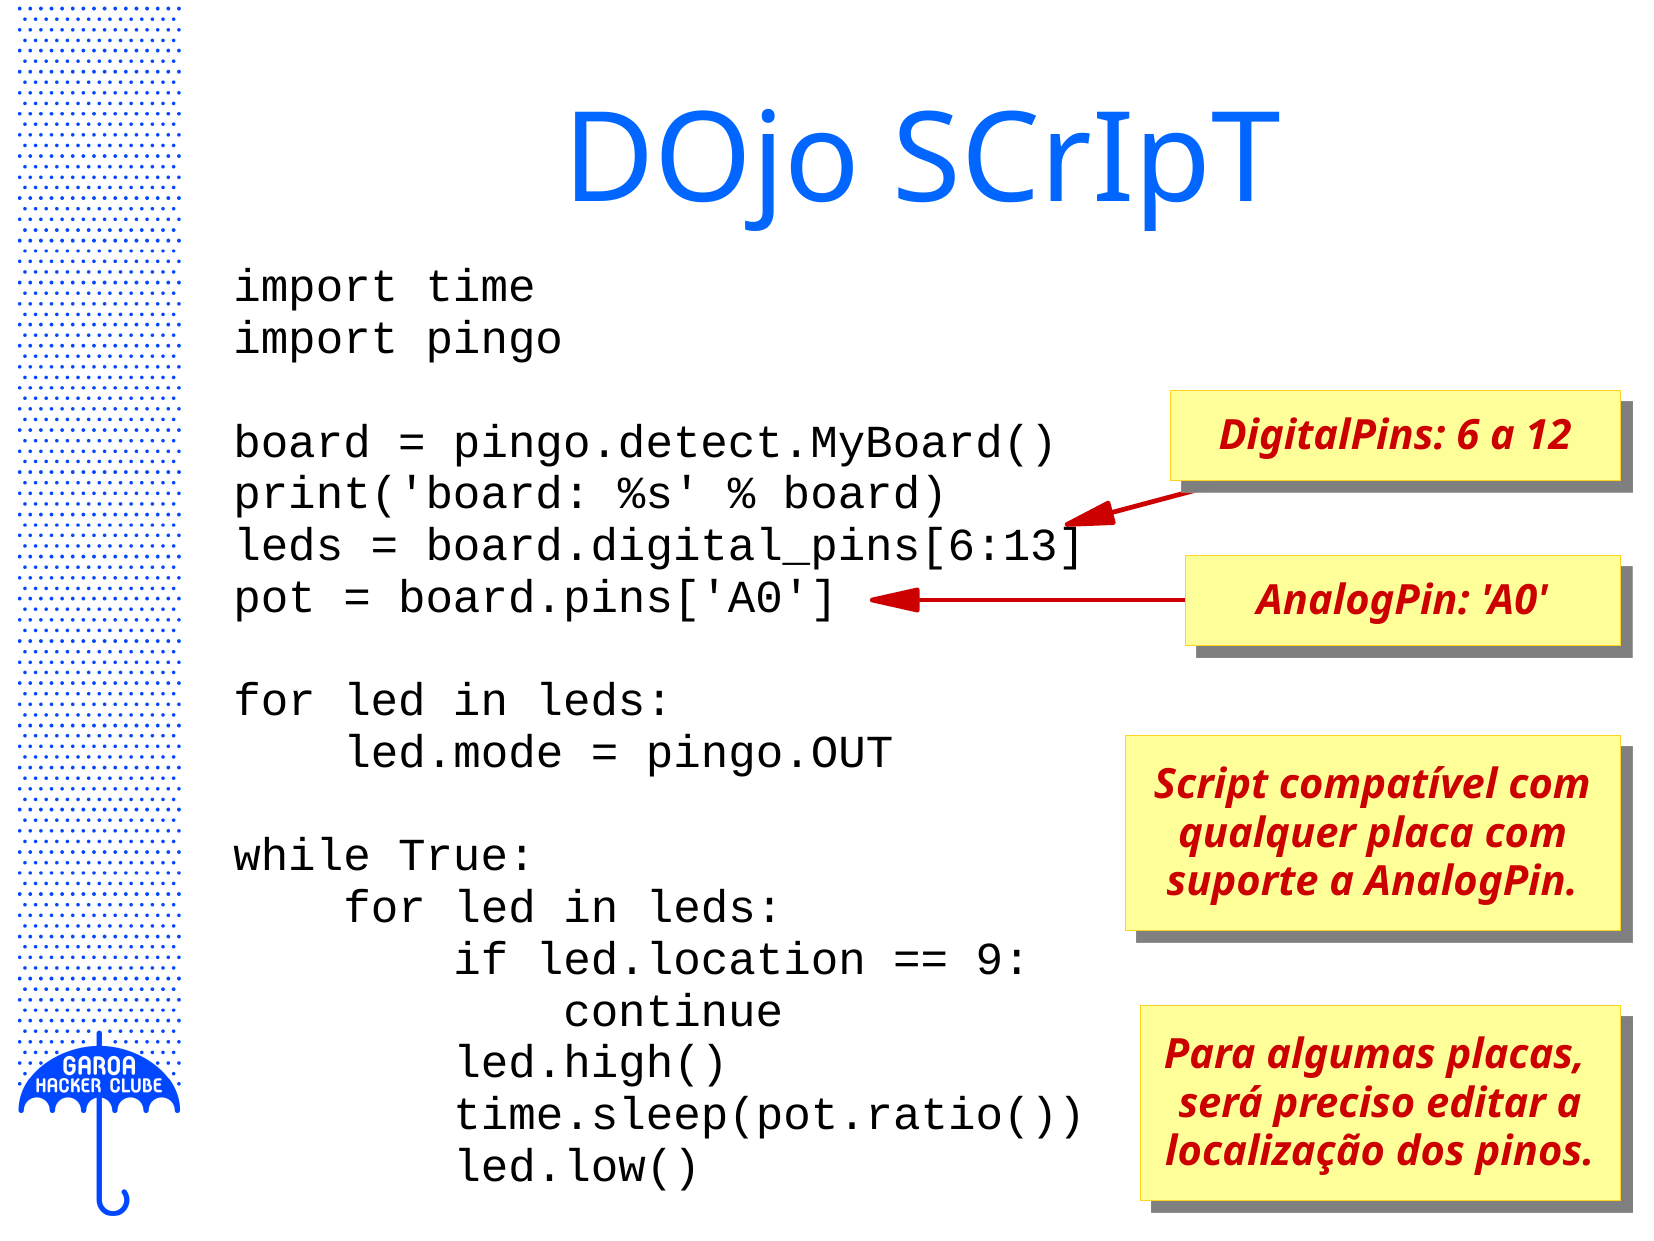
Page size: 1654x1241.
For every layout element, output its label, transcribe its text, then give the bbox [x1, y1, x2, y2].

text_box Para algumas placas, será preciso editar a localização dos pinos. [1140, 1005, 1621, 1201]
text_box AnalogPin: 'A0' [1185, 555, 1621, 646]
text_box Script compatível com qualquer placa com suporte a AnalogPin. [1125, 735, 1621, 931]
picture [17, 0, 181, 1216]
title DOjo SCrIpT [210, 49, 1636, 257]
text_box DigitalPins: 6 a 12 [1170, 390, 1621, 481]
text_box import time import pingo board = pingo.detect.MyBoard() print('board: %s' % board) leds = board.digital_pins[6:13] pot = board.pins['A0'] for led in leds: led.mode = pingo.OUT while True: for led in leds: if led.location == 9: continue led.high() time.sleep(pot.ratio()) led.low() [218, 256, 1261, 1241]
